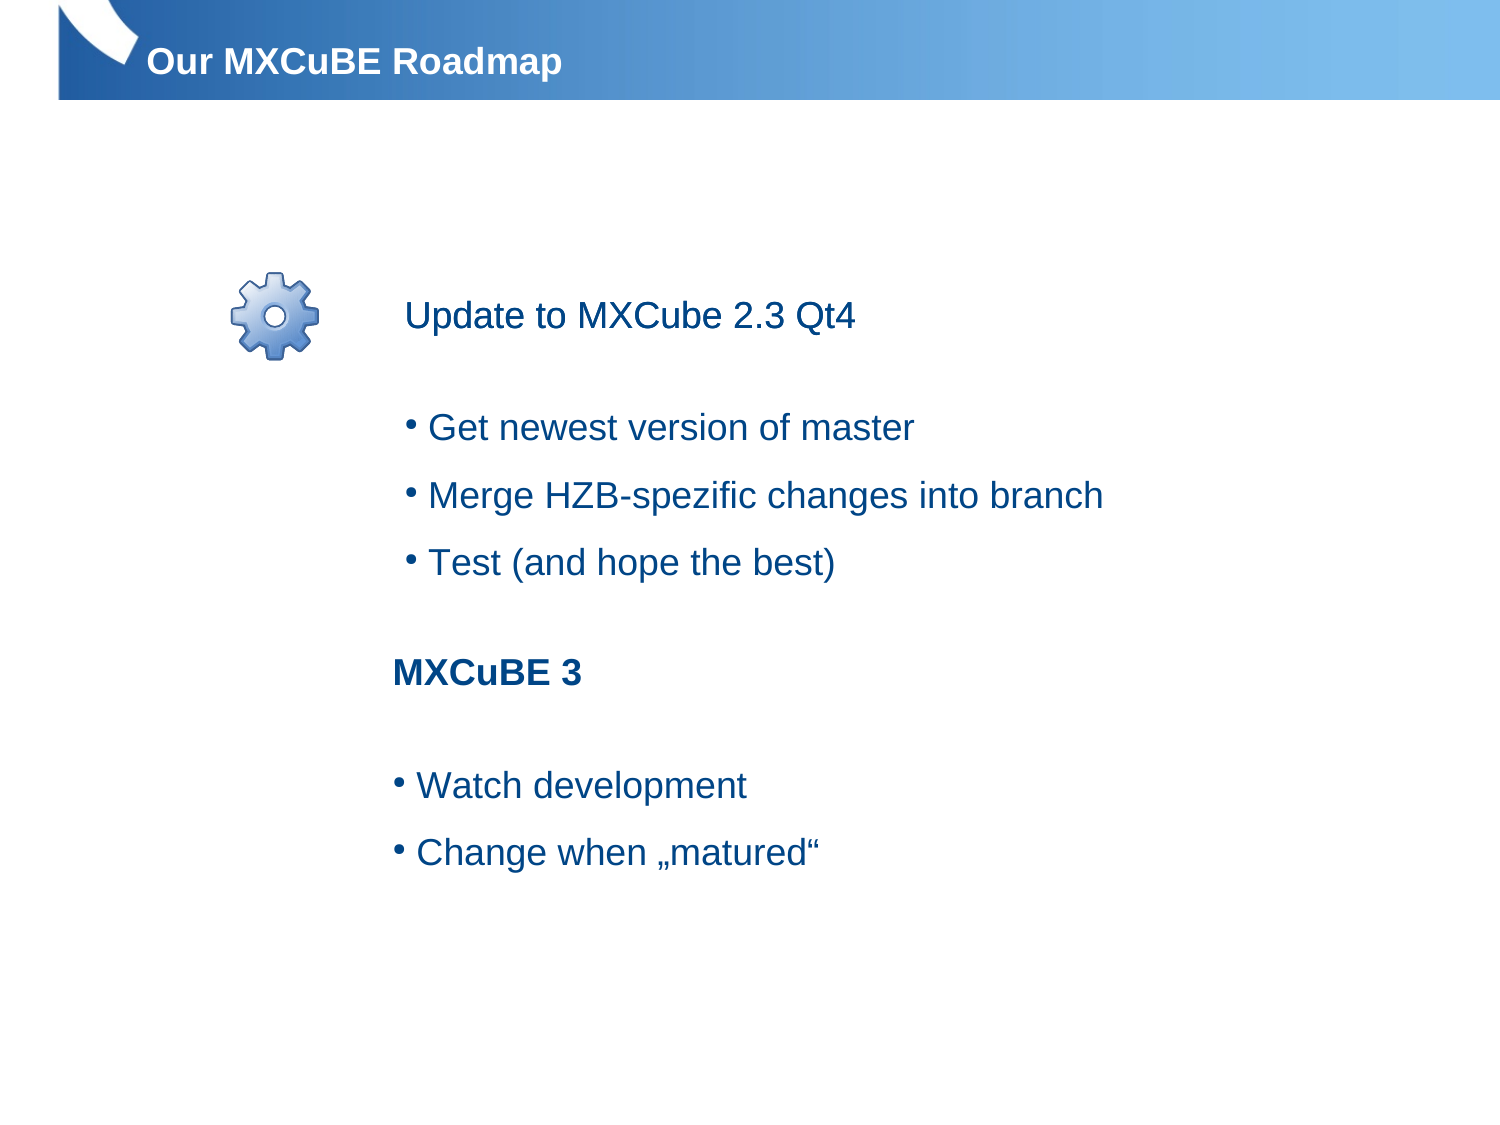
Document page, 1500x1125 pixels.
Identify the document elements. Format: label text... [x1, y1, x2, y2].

picture [218, 259, 331, 373]
picture [0, 0, 1500, 100]
text_box Update to MXCube 2.3 Qt4 Get newest version of master Merge HZB-spezific changes into branch Test (and hope the best) [389, 283, 1170, 659]
text_box MXCuBE 3 Watch development Change when „matured“ [377, 640, 1158, 1015]
title Our MXCuBE Roadmap [131, 23, 1482, 96]
